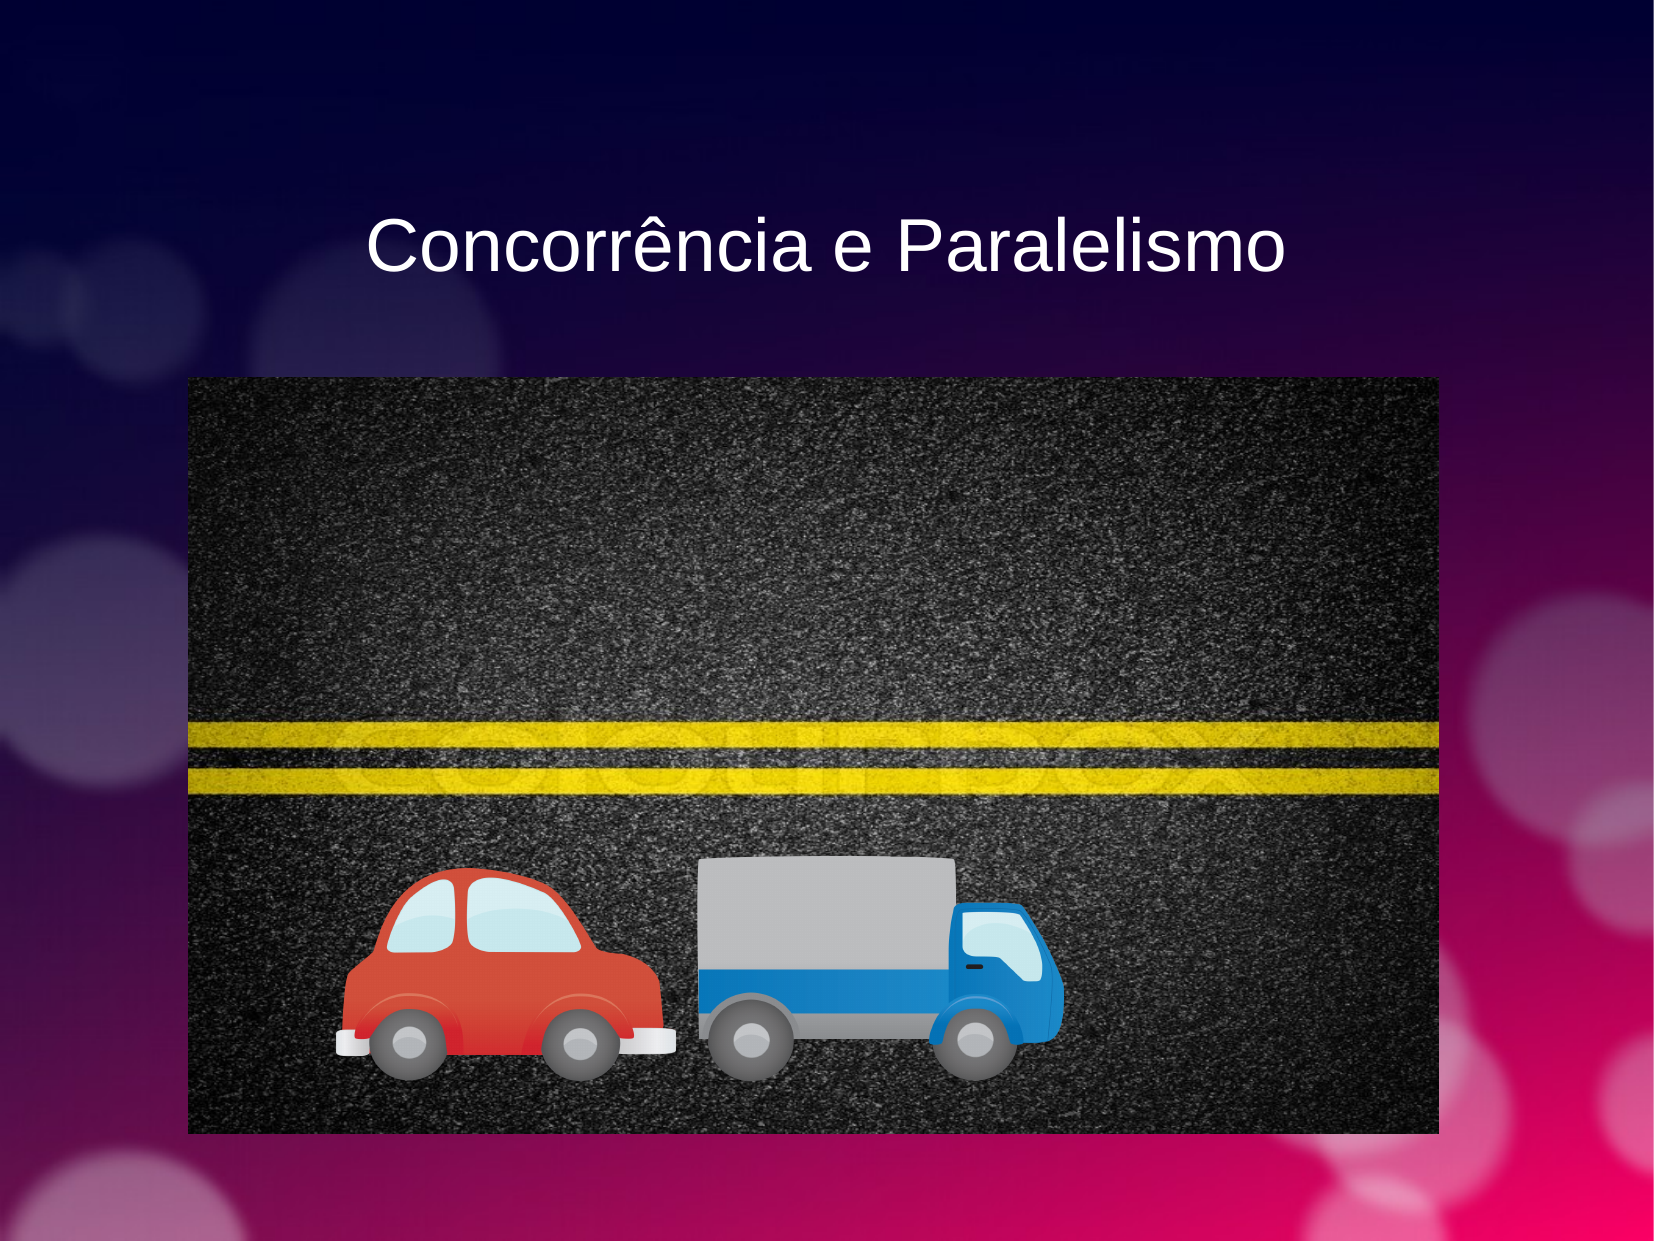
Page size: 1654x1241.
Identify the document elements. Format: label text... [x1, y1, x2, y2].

picture [0, 0, 1654, 1241]
title Concorrência e Paralelismo [82, 82, 1571, 408]
